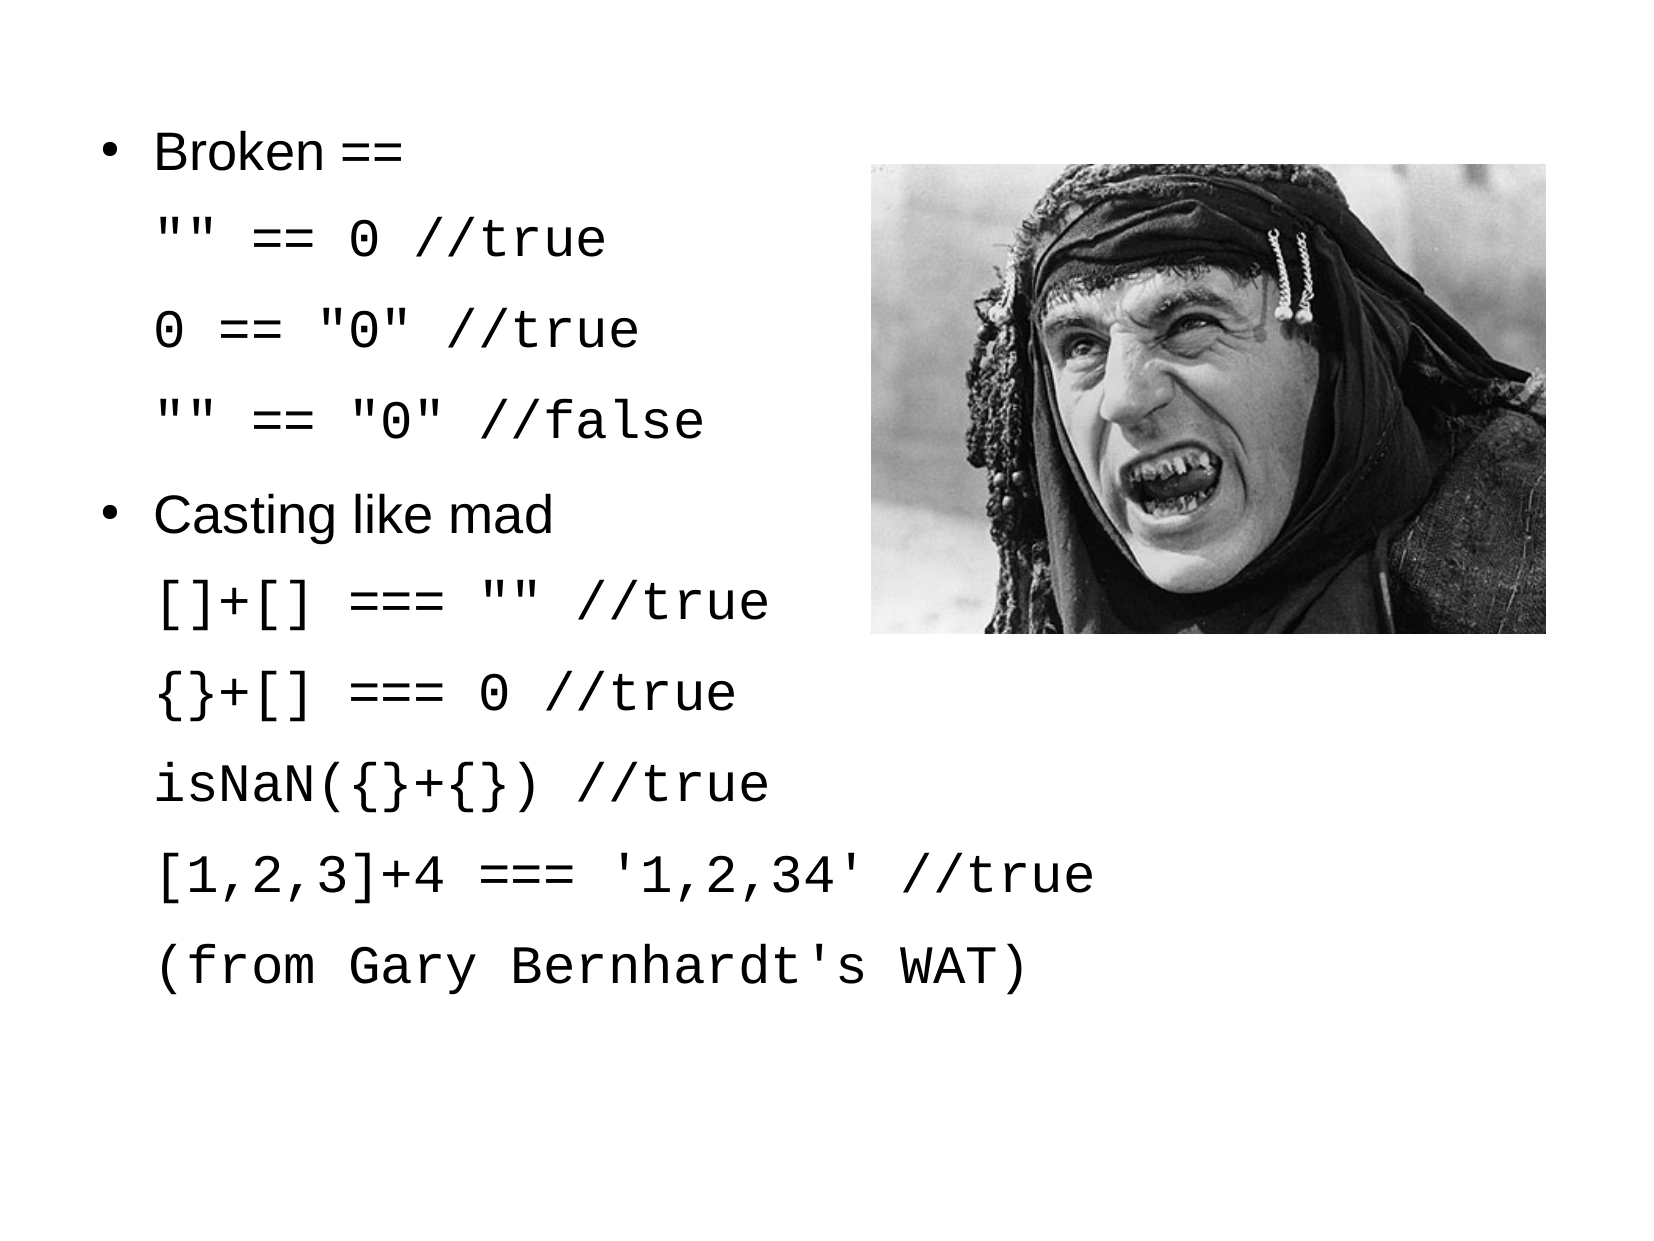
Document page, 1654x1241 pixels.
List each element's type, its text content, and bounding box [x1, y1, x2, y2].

picture [871, 164, 1546, 634]
list Broken == "" == 0 //true 0 == "0" //true "" == "0" //false Casting like mad []+[] === "" //true {}+[] === 0 //true isNaN({}+{}) //true [1,2,3]+4 === '1,2,34' //true (from Gary Bernhardt's WAT) [82, 30, 1571, 1010]
